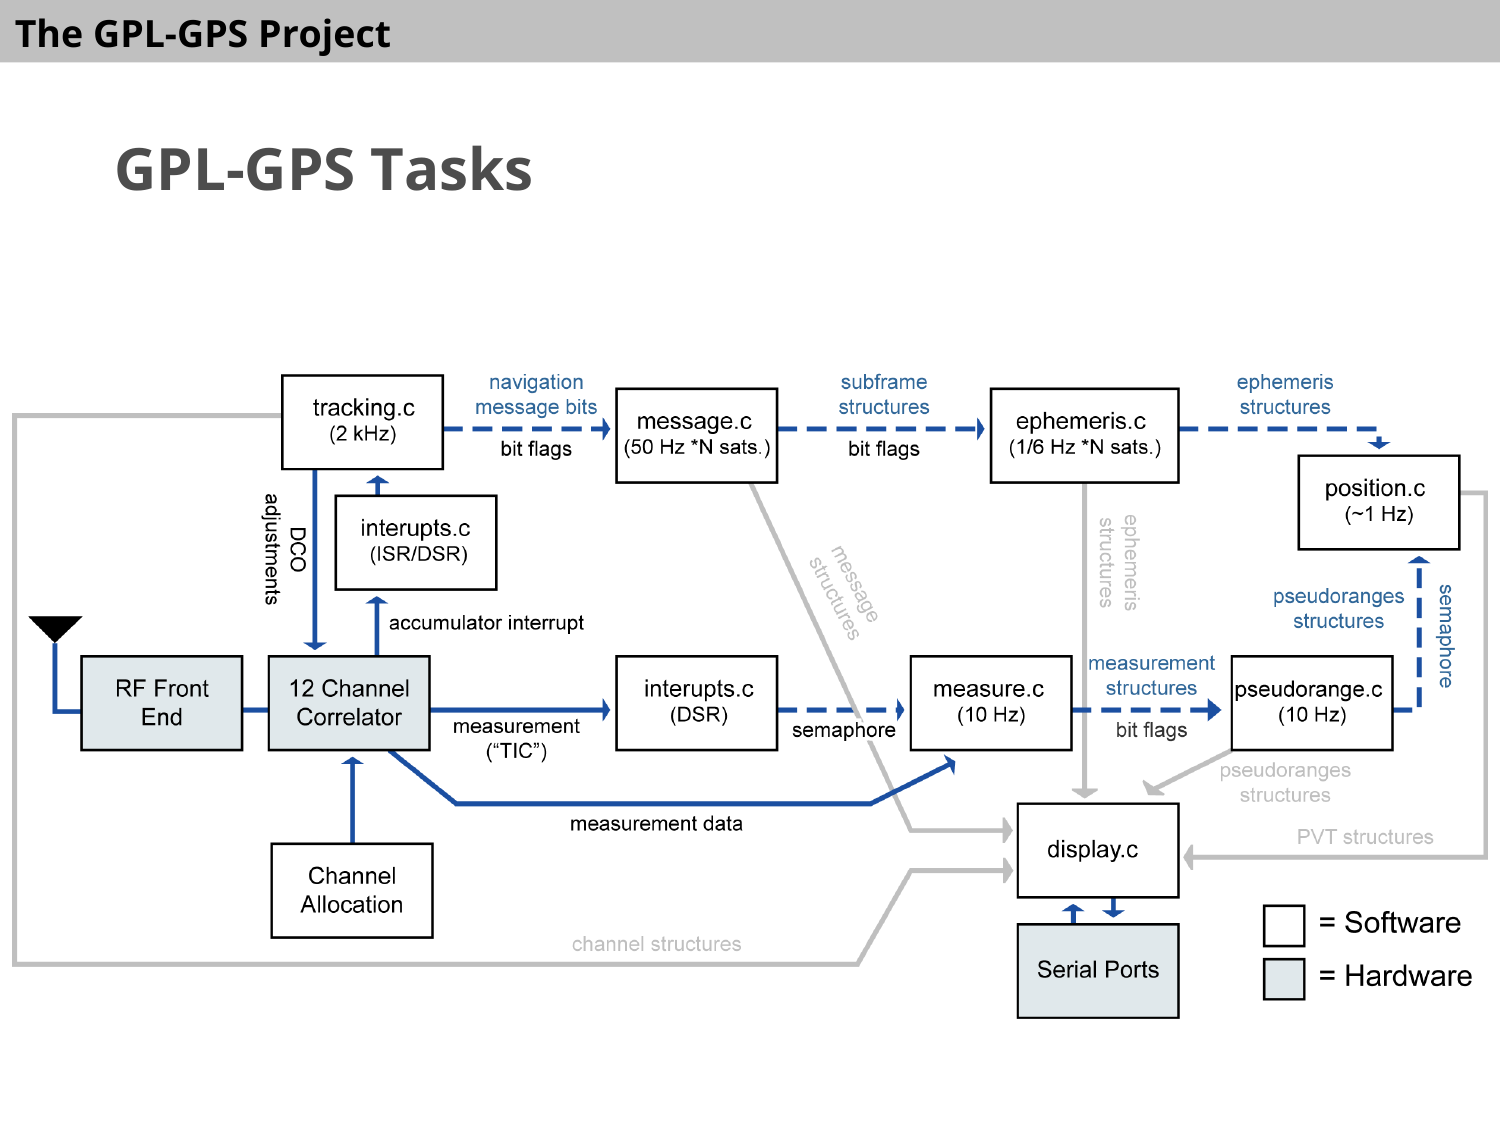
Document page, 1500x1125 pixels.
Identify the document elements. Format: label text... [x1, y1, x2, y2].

title GPL-GPS Tasks [99, 124, 1413, 213]
picture [12, 373, 1488, 1019]
